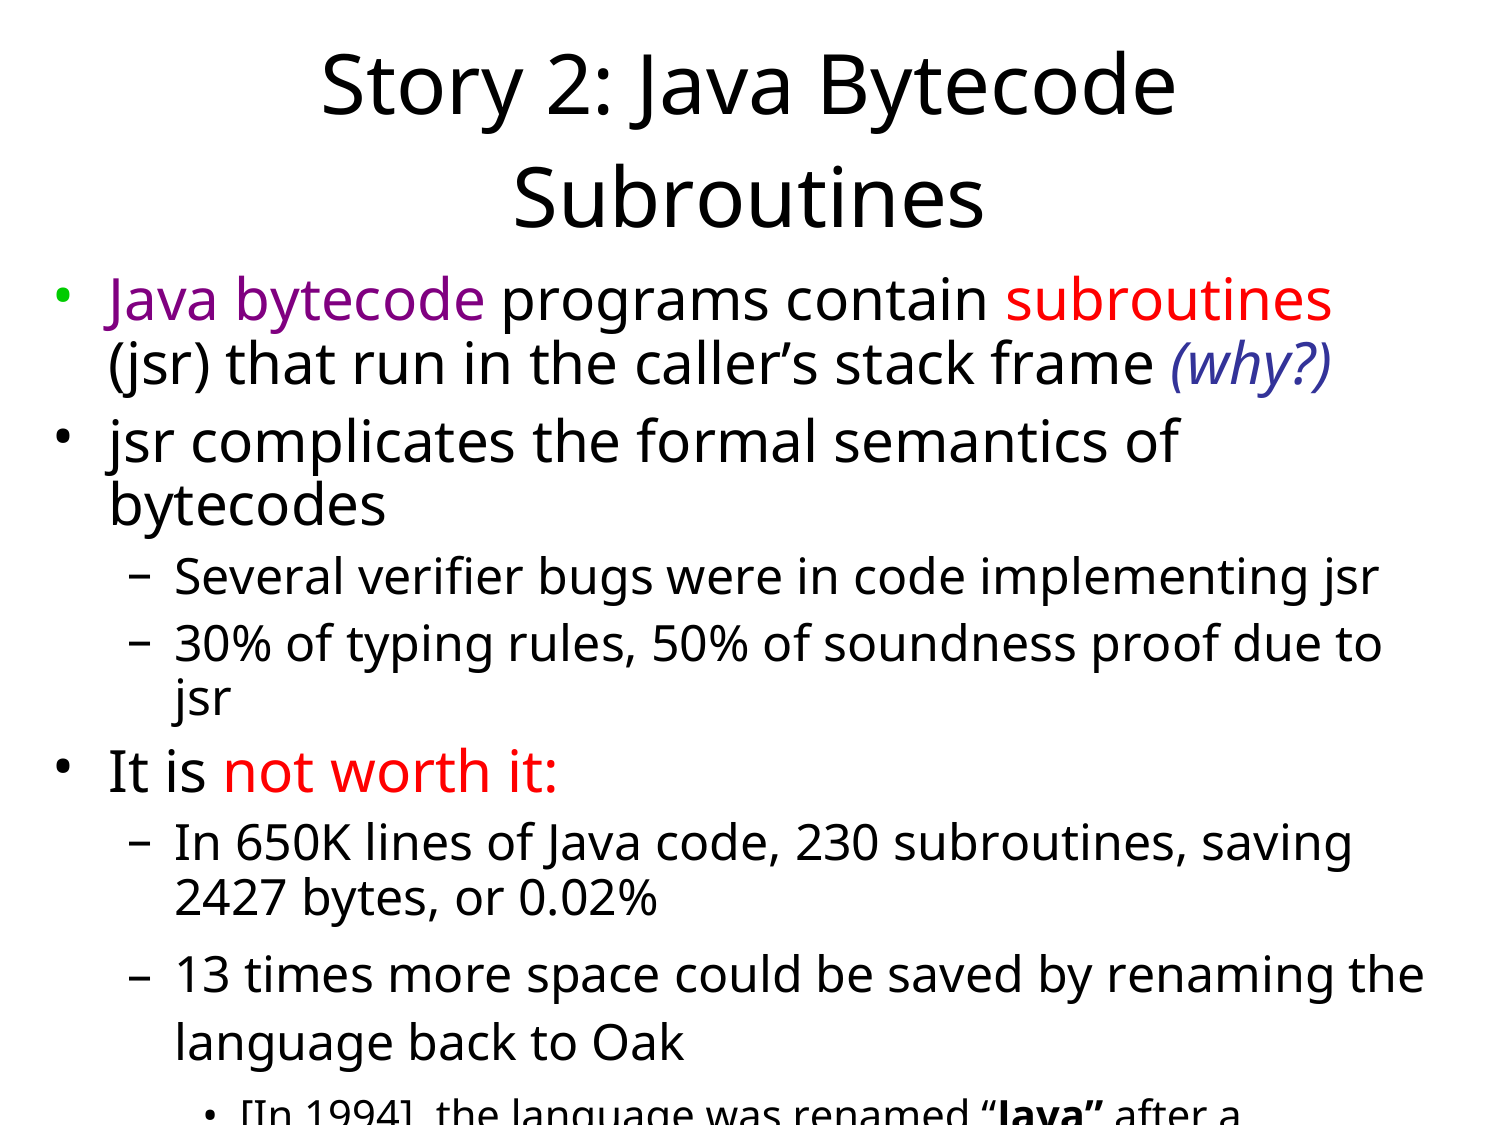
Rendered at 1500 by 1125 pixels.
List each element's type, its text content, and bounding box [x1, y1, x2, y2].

title Story 2: Java Bytecode Subroutines [75, 45, 1426, 233]
list Java bytecode programs contain subroutines (jsr) that run in the caller’s stack frame (why?) jsr complicates the formal semantics of bytecodes Several verifier bugs were in code implementing jsr 30% of typing rules, 50% of soundness proof due to jsr It is not worth it: In 650K lines of Java code, 230 subroutines, saving 2427 bytes, or 0.02% 13 times more space could be saved by renaming the language back to Oak [In 1994], the language was renamed “Java” after a trademark search revealed that the name “Oak” was used by a manufacturer of video adapter cards. [37, 262, 1463, 1101]
